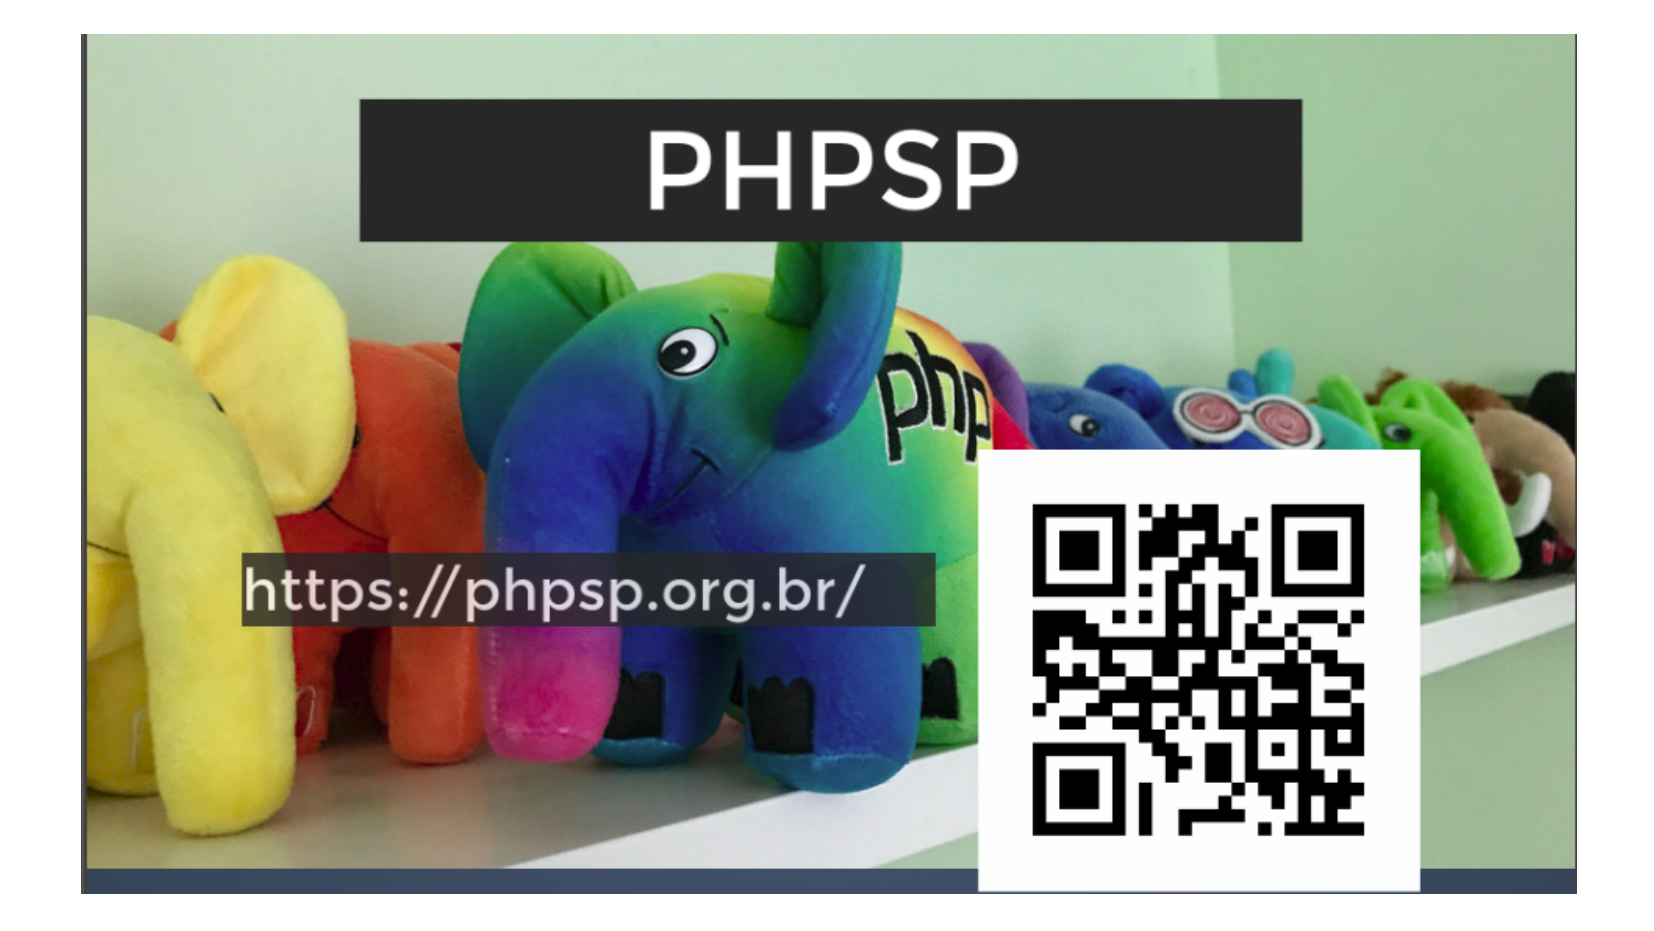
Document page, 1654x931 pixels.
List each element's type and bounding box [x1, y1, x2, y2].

picture [81, 34, 1577, 894]
